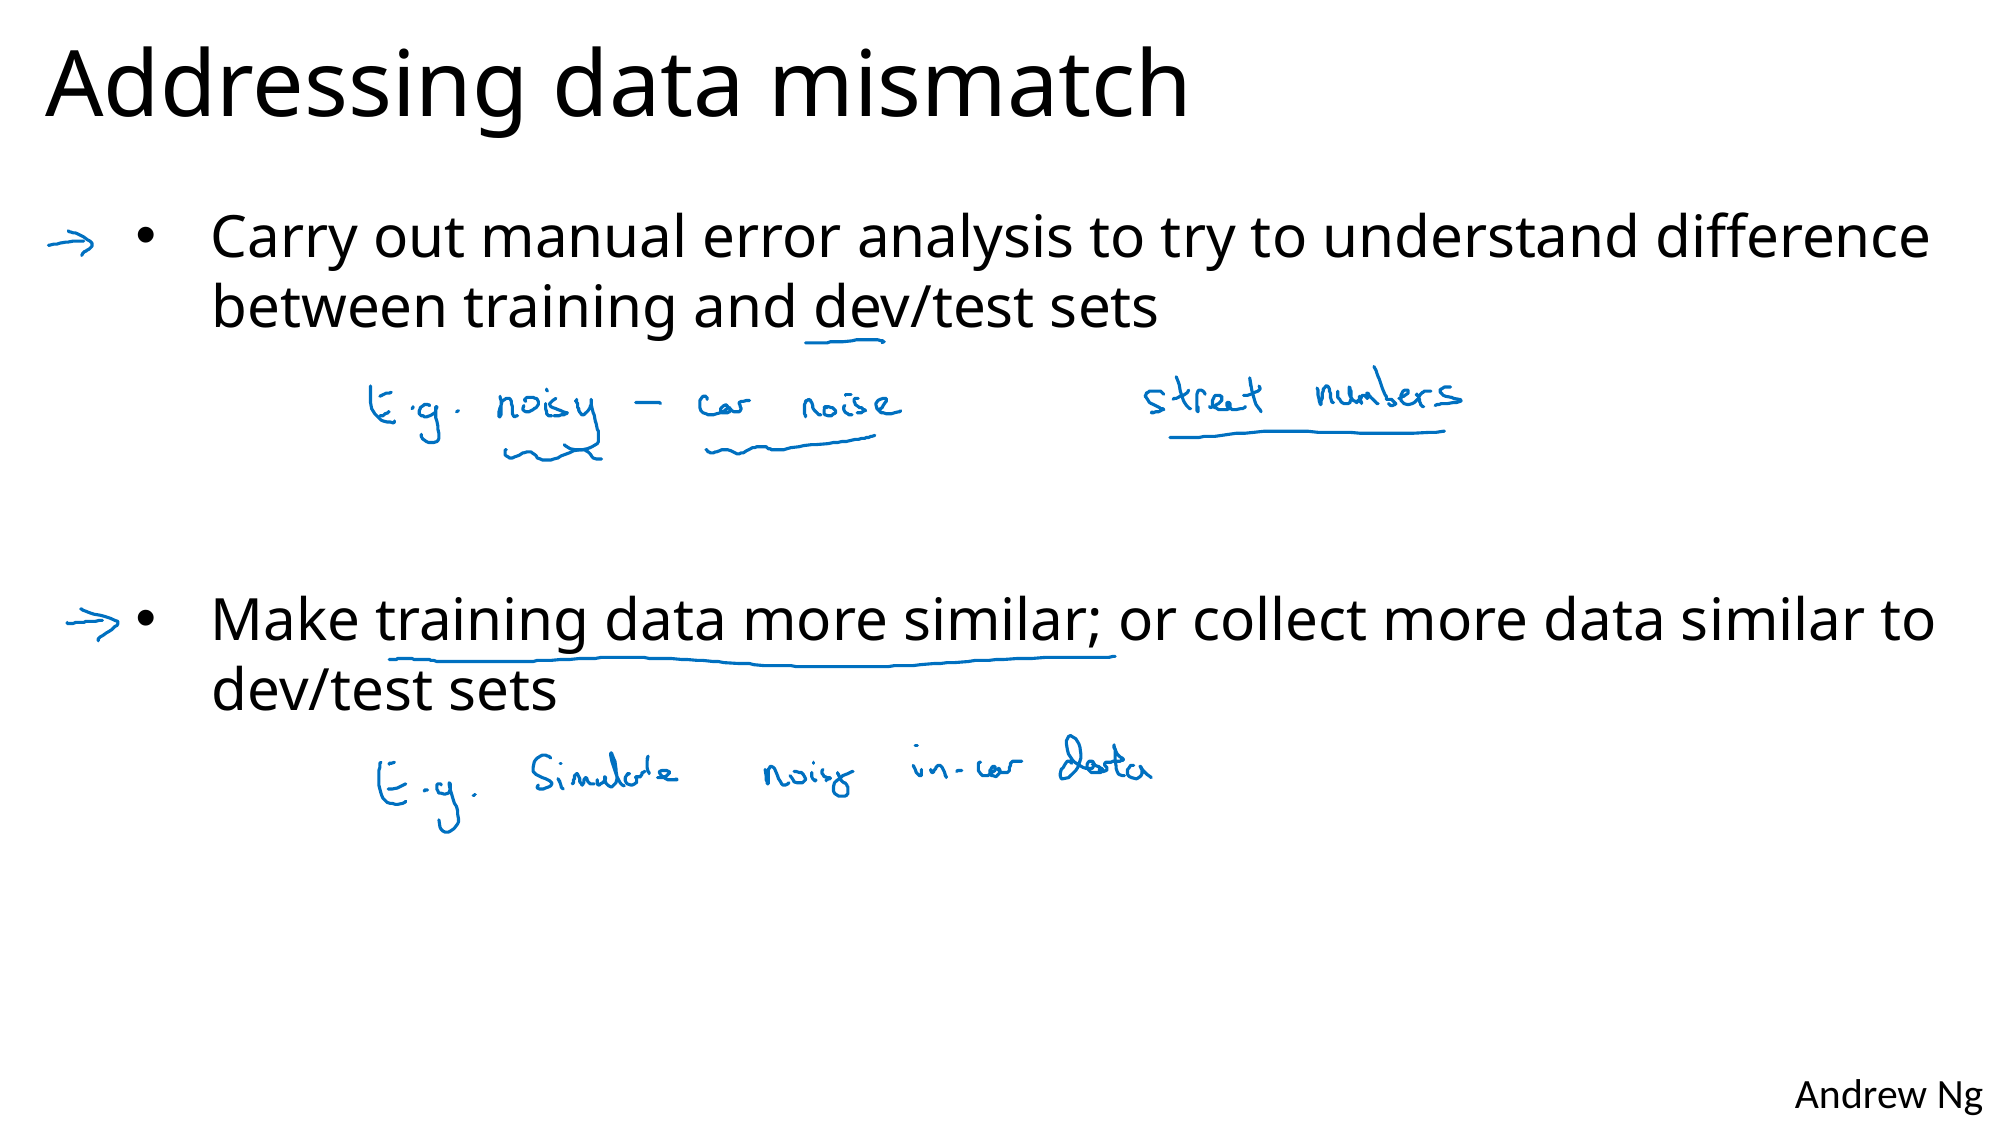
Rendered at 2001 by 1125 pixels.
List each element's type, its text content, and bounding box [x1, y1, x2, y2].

title Addressing data mismatch [30, 29, 2000, 248]
text_box Carry out manual error analysis to try to understand difference between training and dev/test sets [120, 192, 1977, 349]
text_box Make training data more similar; or collect more data similar to dev/test sets [1466, 574, 1970, 732]
picture [44, 227, 1466, 837]
